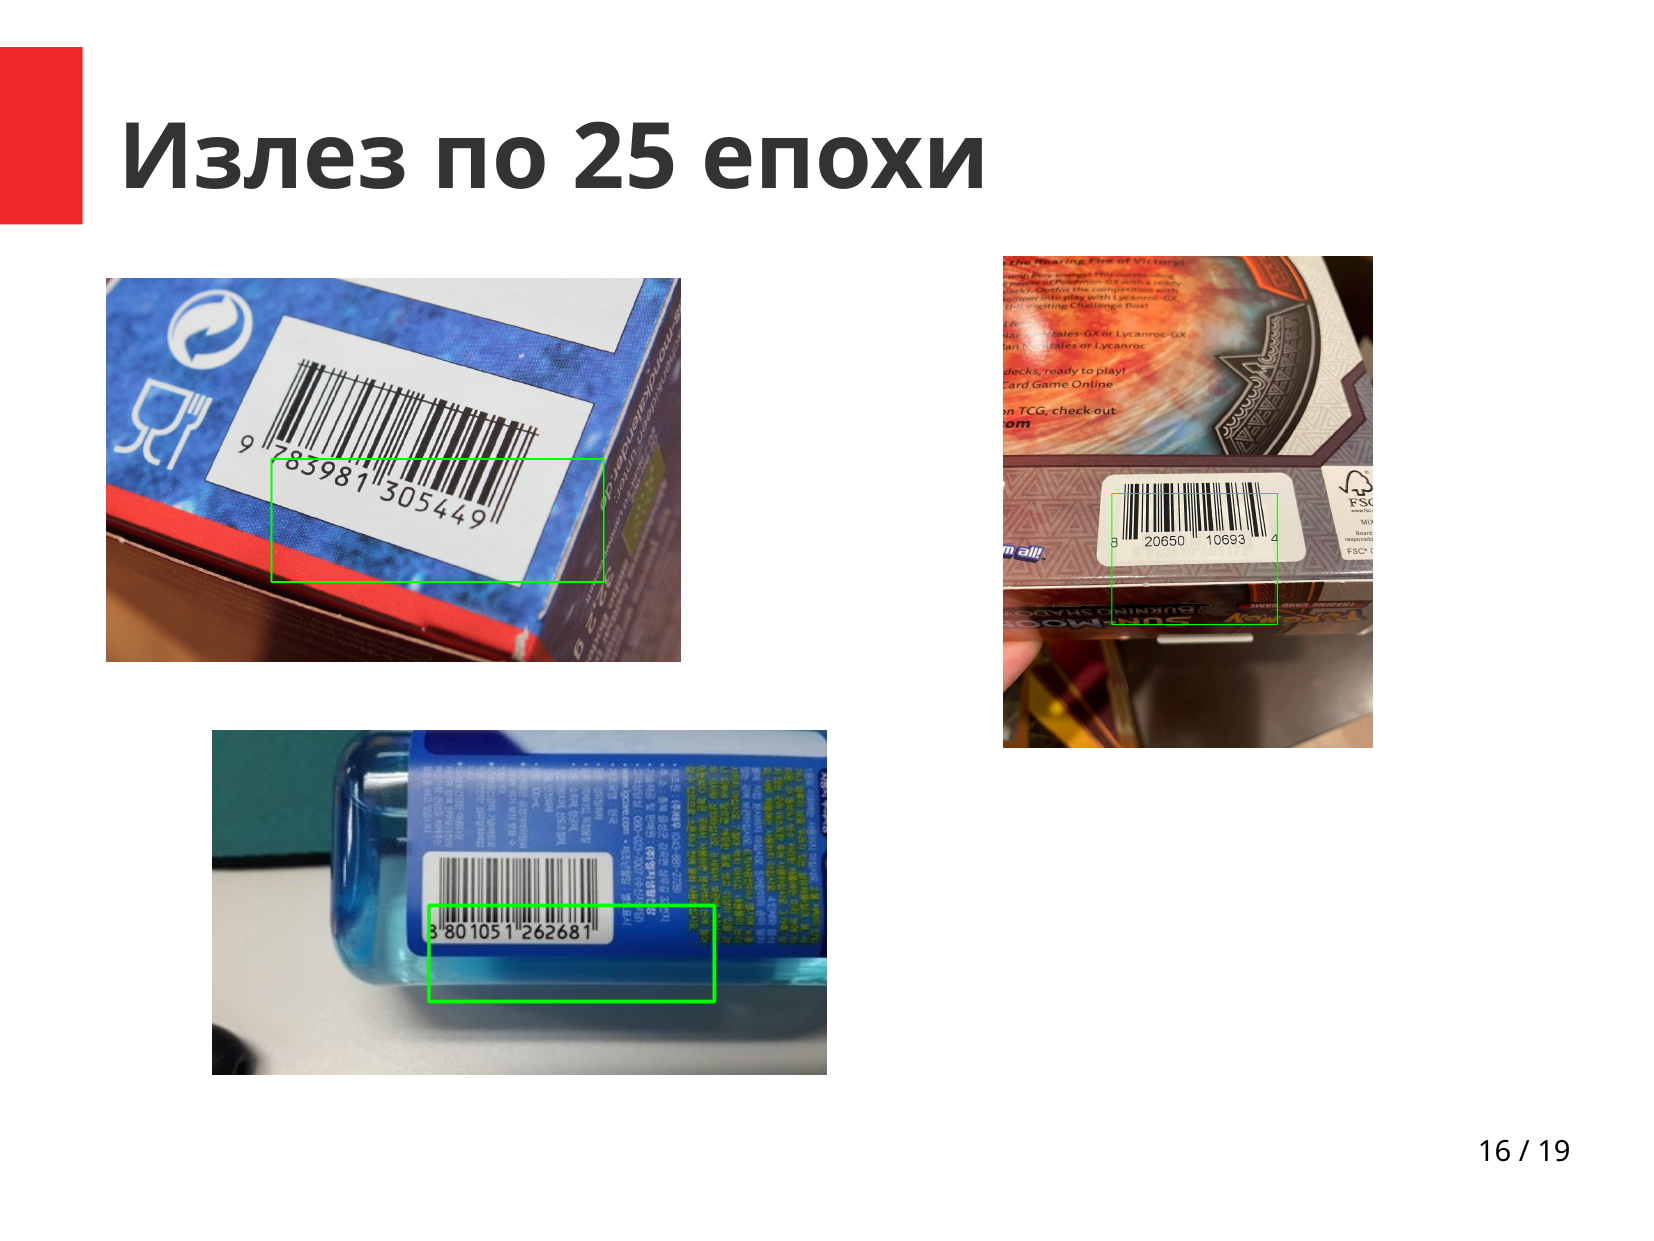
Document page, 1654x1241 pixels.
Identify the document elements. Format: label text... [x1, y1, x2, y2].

picture [1003, 256, 1373, 748]
picture [106, 278, 681, 662]
picture [212, 730, 827, 1075]
title Излез по 25 епохи [118, 49, 1571, 257]
